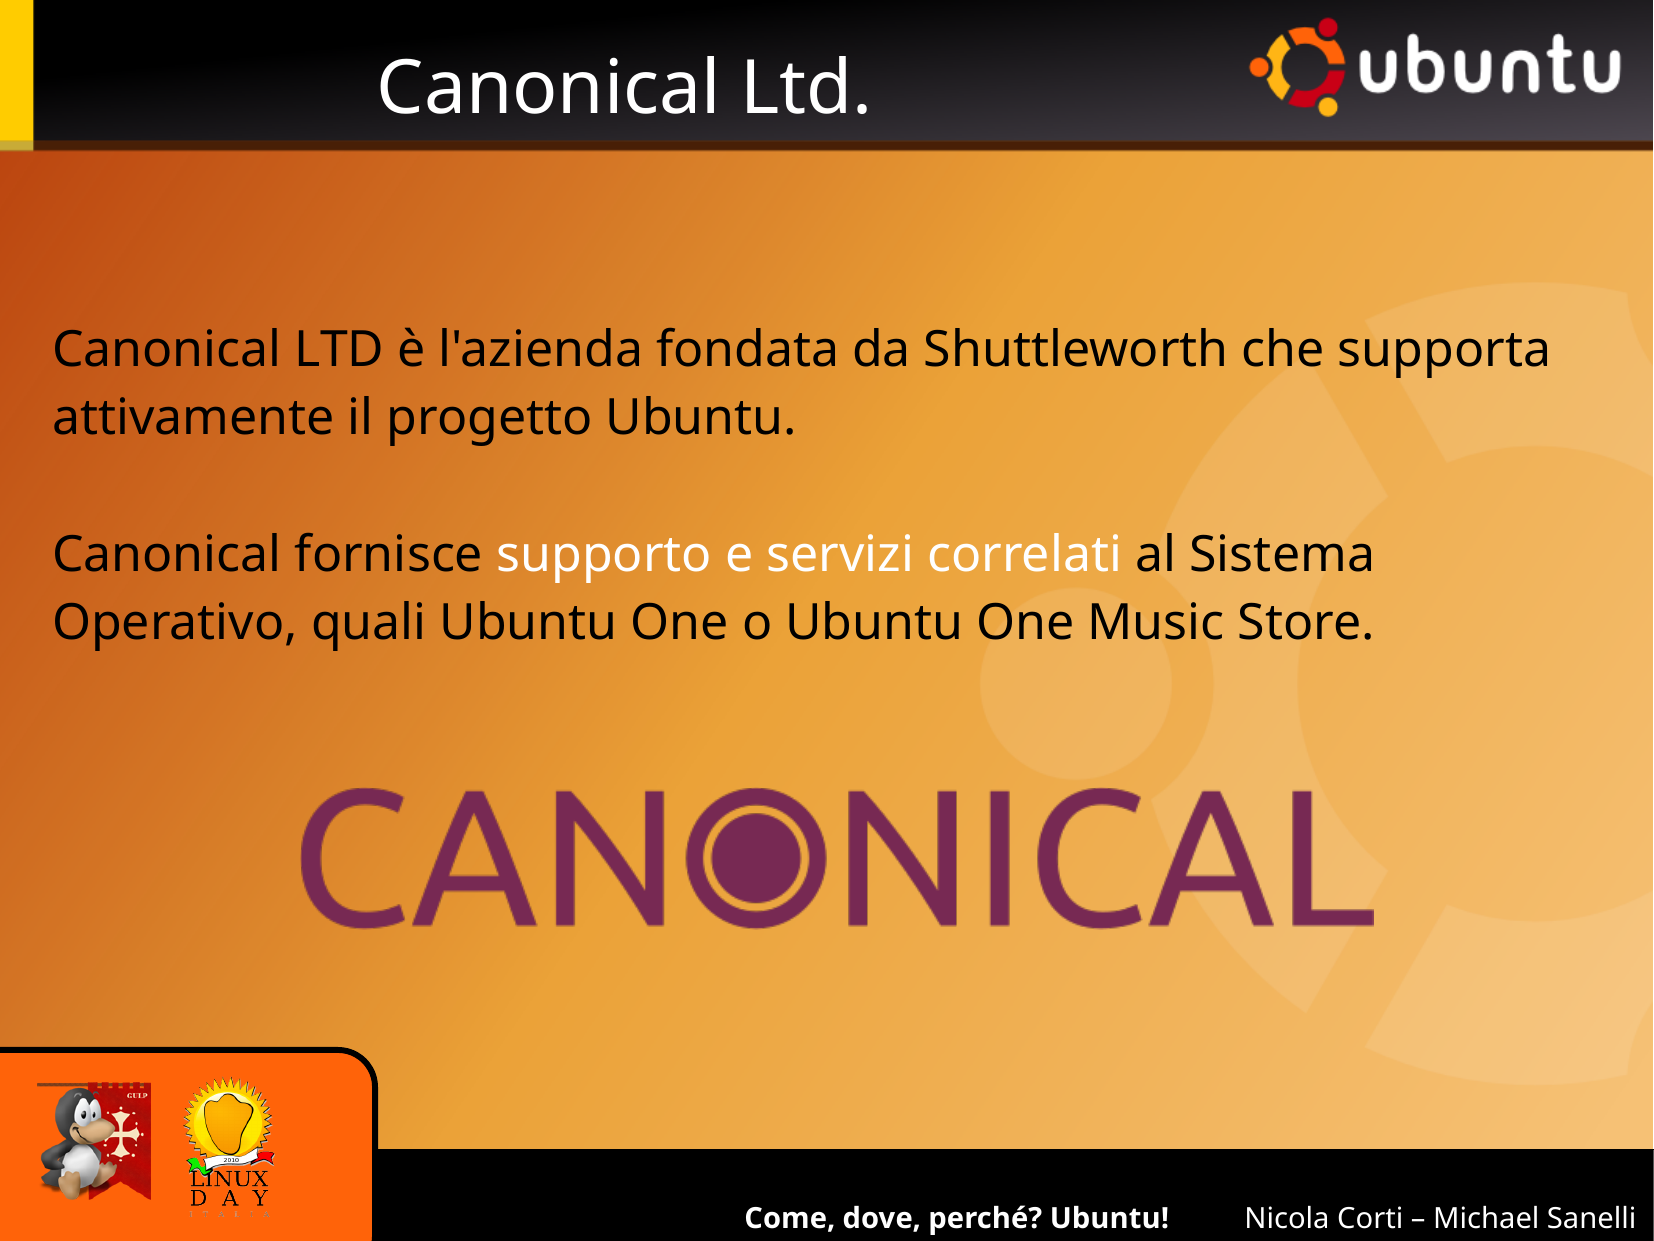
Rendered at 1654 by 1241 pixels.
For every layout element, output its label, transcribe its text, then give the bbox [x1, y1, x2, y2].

text_box Canonical LTD è l'azienda fondata da Shuttleworth che supporta attivamente il progetto Ubuntu. Canonical fornisce supporto e servizi correlati al Sistema Operativo, quali Ubuntu One o Ubuntu One Music Store. [37, 305, 1613, 601]
title Canonical Ltd. [49, 25, 1201, 143]
picture [0, 0, 1653, 1149]
picture [37, 1082, 151, 1200]
picture [183, 1076, 275, 1217]
